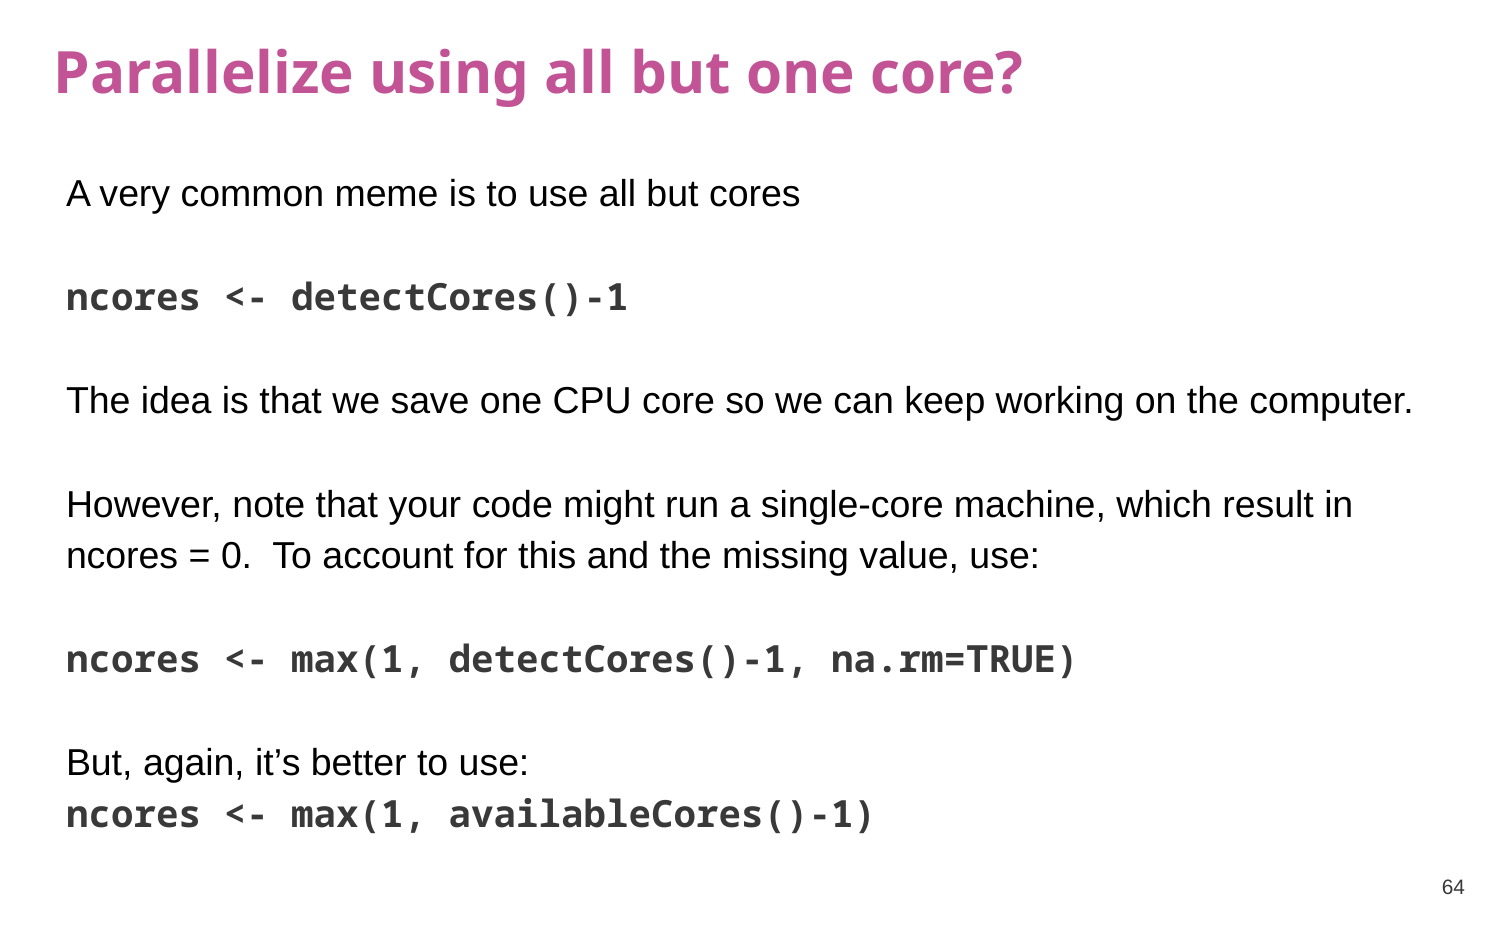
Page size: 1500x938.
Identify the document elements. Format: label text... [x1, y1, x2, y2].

list A very common meme is to use all but cores ncores <- detectCores()-1 The idea is that we save one CPU core so we can keep working on the computer. However, note that your code might run a single-core machine, which result in ncores = 0. To account for this and the missing value, use: ncores <- max(1, detectCores()-1, na.rm=TRUE) But, again, it’s better to use: ncores <- max(1, availableCores()-1) ‎ [51, 147, 1449, 850]
title Parallelize using all but one core? [38, 20, 1500, 136]
slide_number <number> [1389, 849, 1480, 922]
